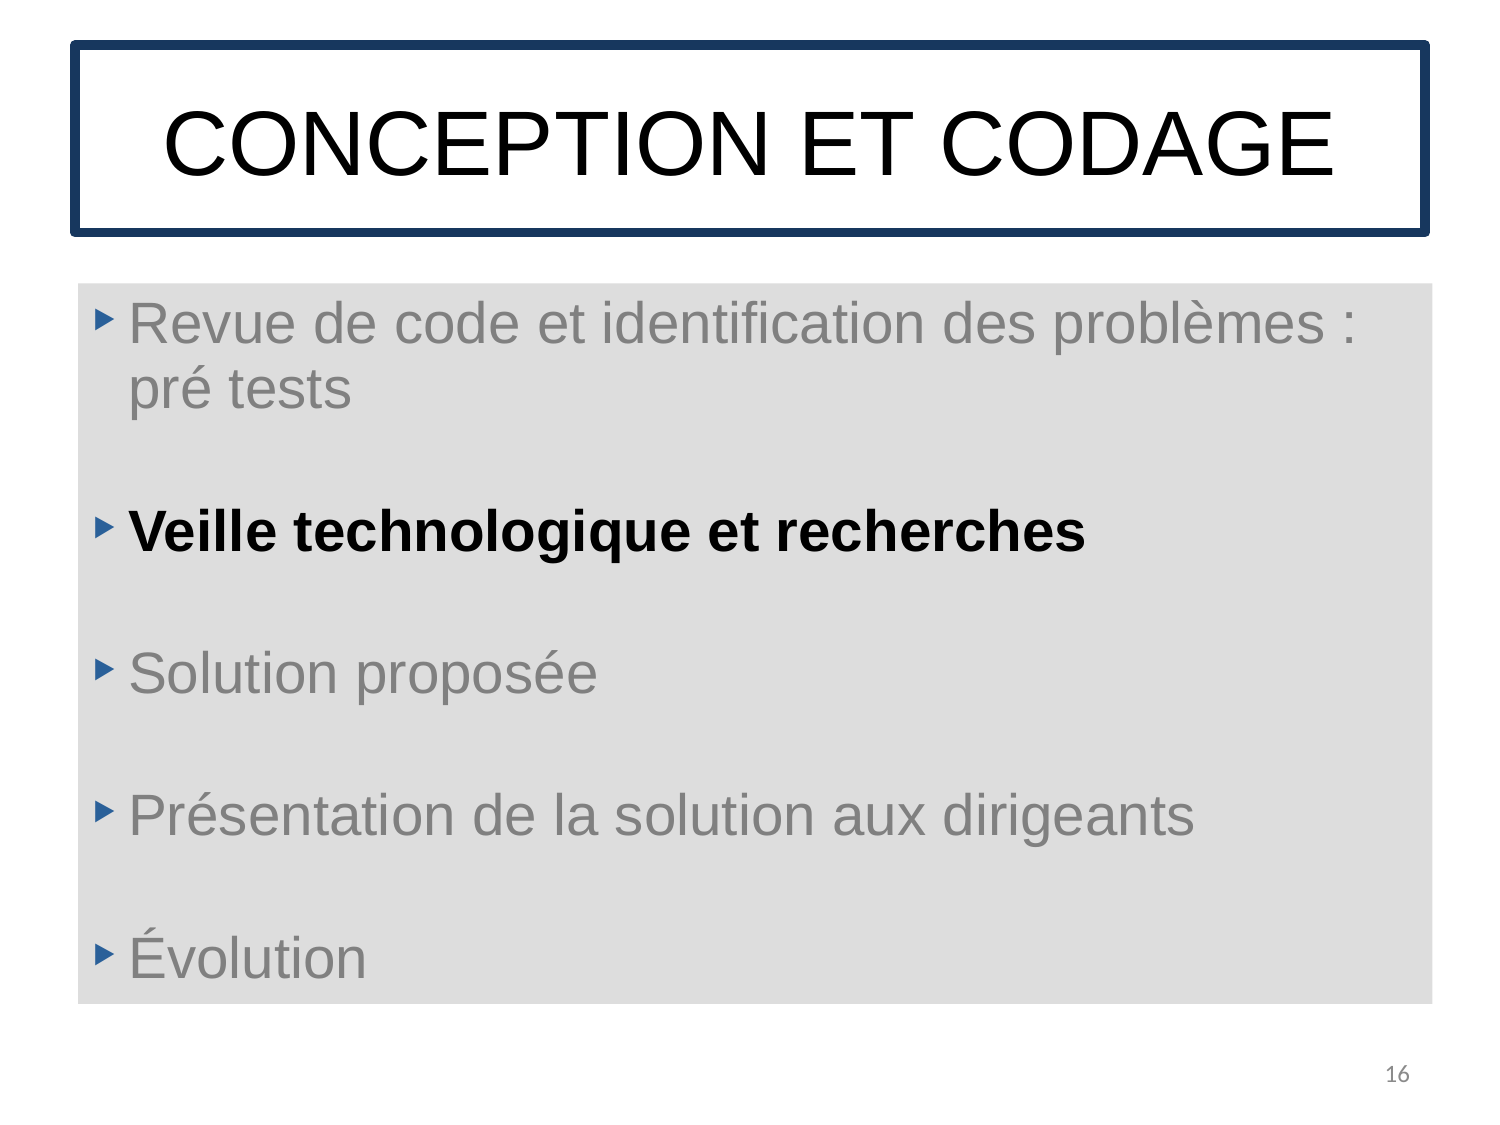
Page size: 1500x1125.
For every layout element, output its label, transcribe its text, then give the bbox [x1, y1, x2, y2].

title CONCEPTION ET CODAGE [75, 45, 1425, 233]
text_box Revue de code et identification des problèmes : pré tests Veille technologique et recherches Solution proposée Présentation de la solution aux dirigeants Évolution [78, 283, 1433, 1004]
